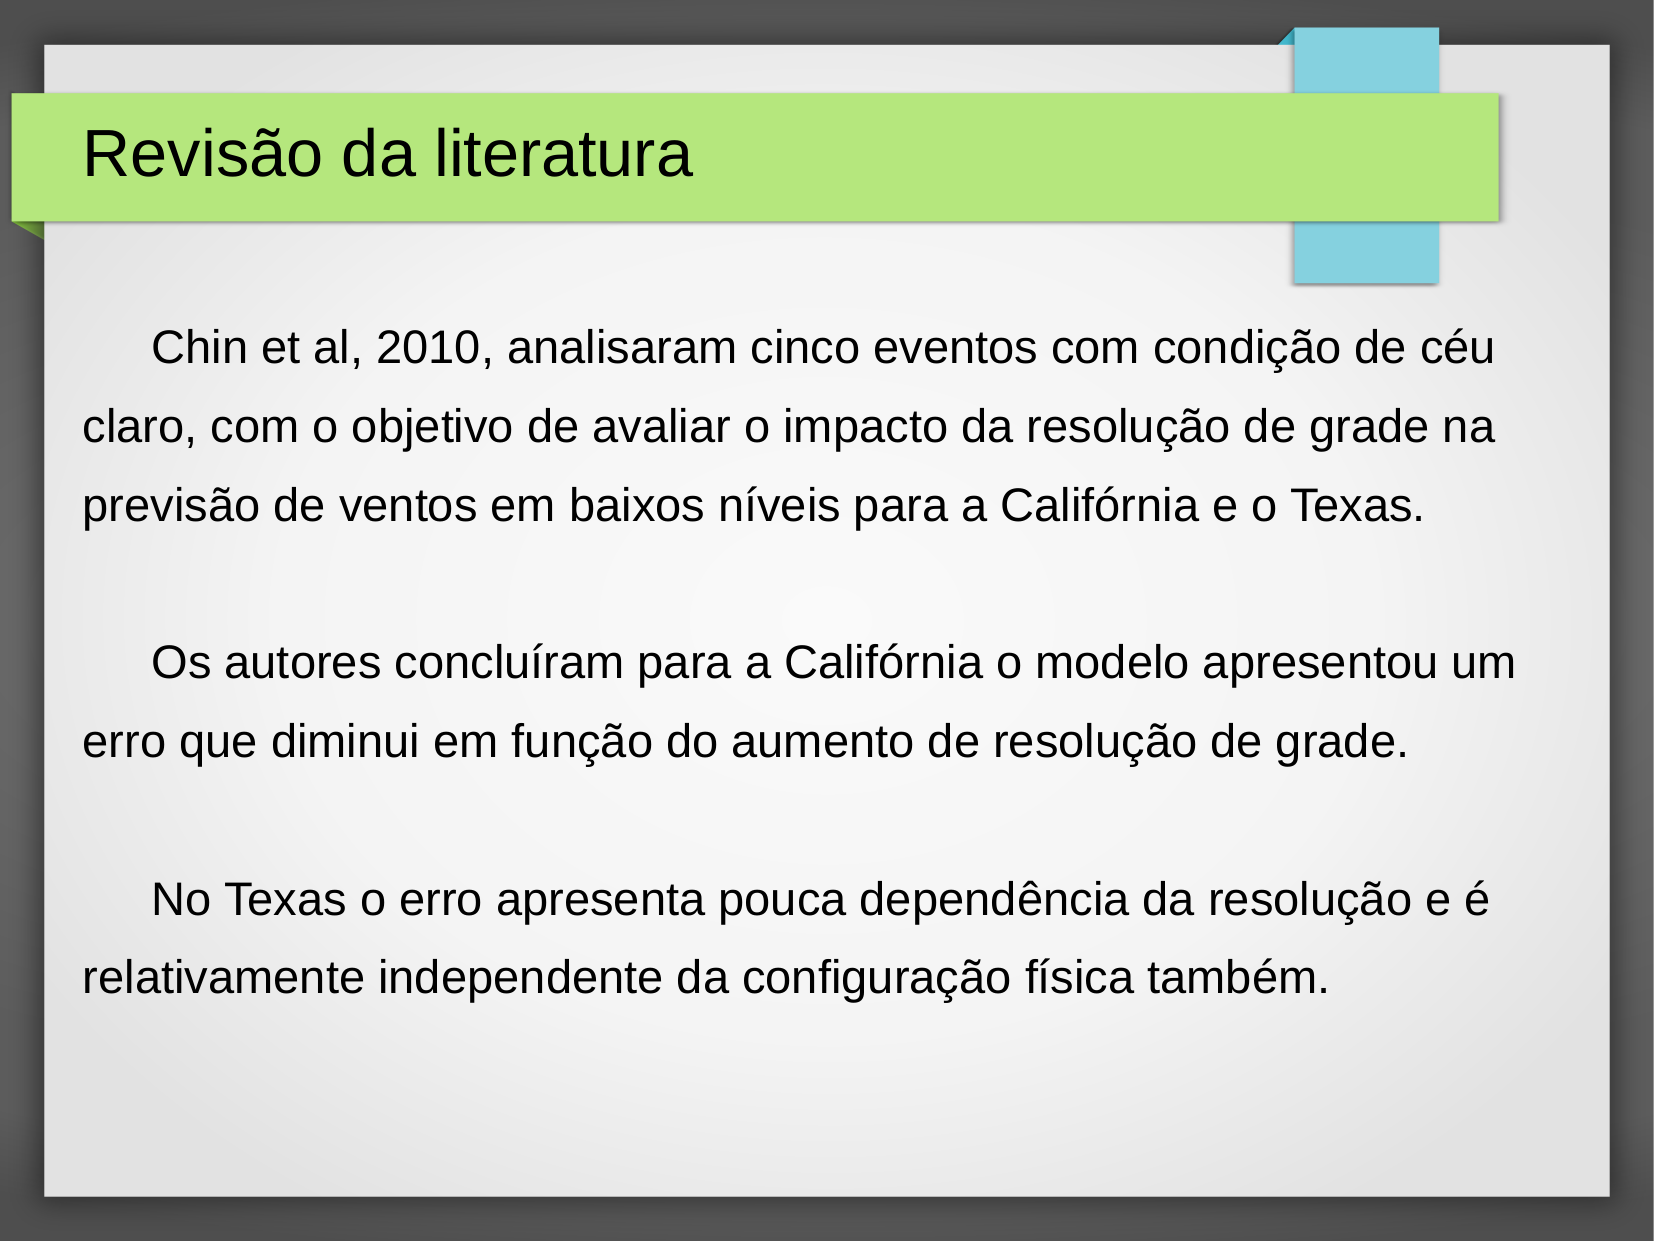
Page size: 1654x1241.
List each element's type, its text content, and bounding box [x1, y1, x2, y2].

list Chin et al, 2010, analisaram cinco eventos com condição de céu claro, com o objetivo de avaliar o impacto da resolução de grade na previsão de ventos em baixos níveis para a Califórnia e o Texas. Os autores concluíram para a Califórnia o modelo apresentou um erro que diminui em função do aumento de resolução de grade. No Texas o erro apresenta pouca dependência da resolução e é relativamente independente da configuração física também. [82, 295, 1571, 1015]
title Revisão da literatura [82, 94, 1264, 213]
picture [0, 0, 1654, 1241]
